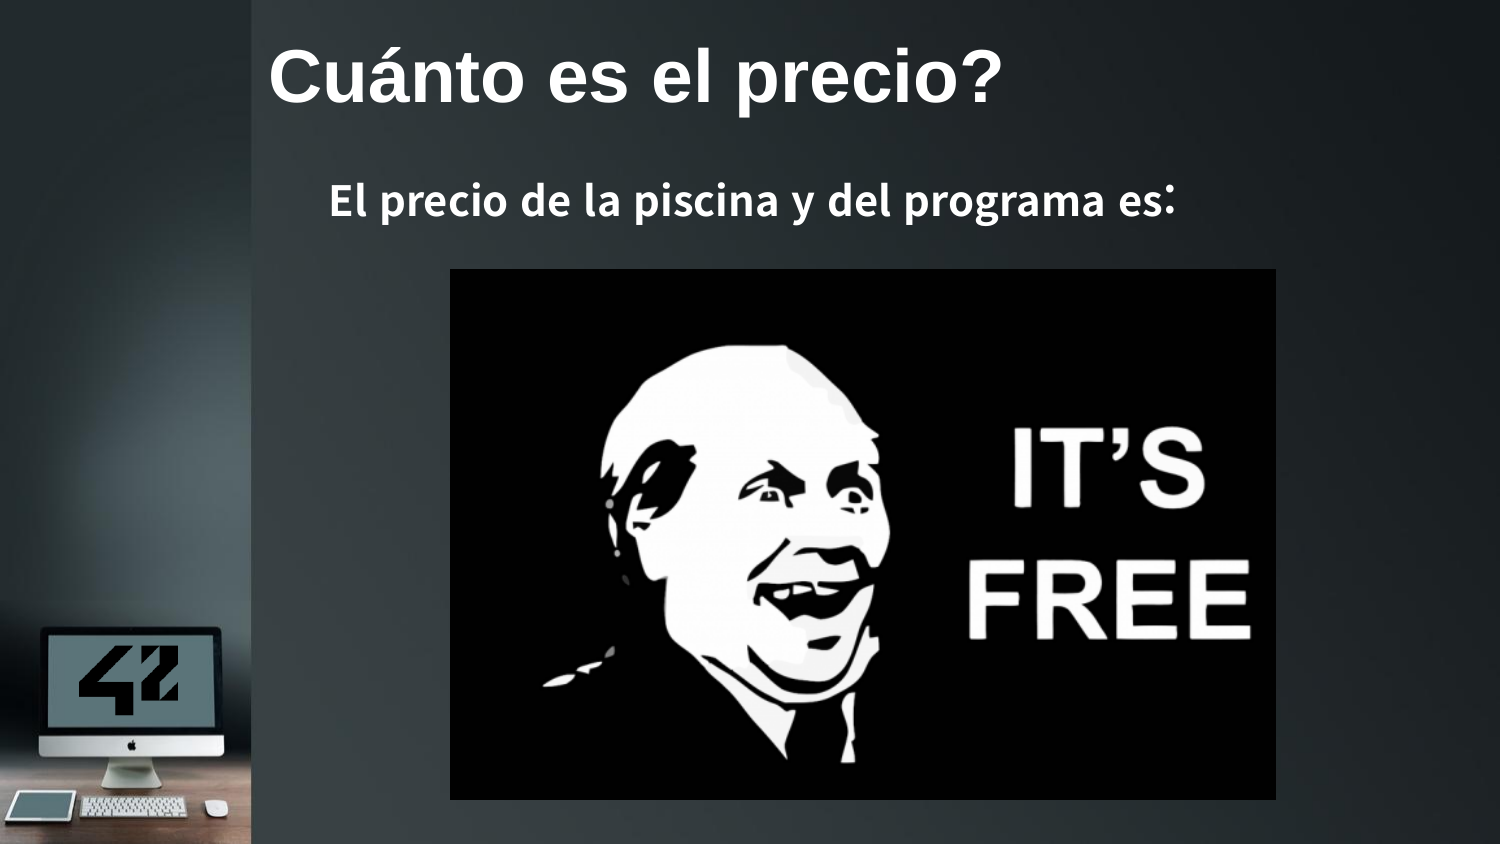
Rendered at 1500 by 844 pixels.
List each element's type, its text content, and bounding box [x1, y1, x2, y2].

picture [0, 0, 1500, 844]
list El precio de la piscina y del programa es: [313, 161, 1459, 238]
title Cuánto es el precio? [253, 0, 1500, 146]
